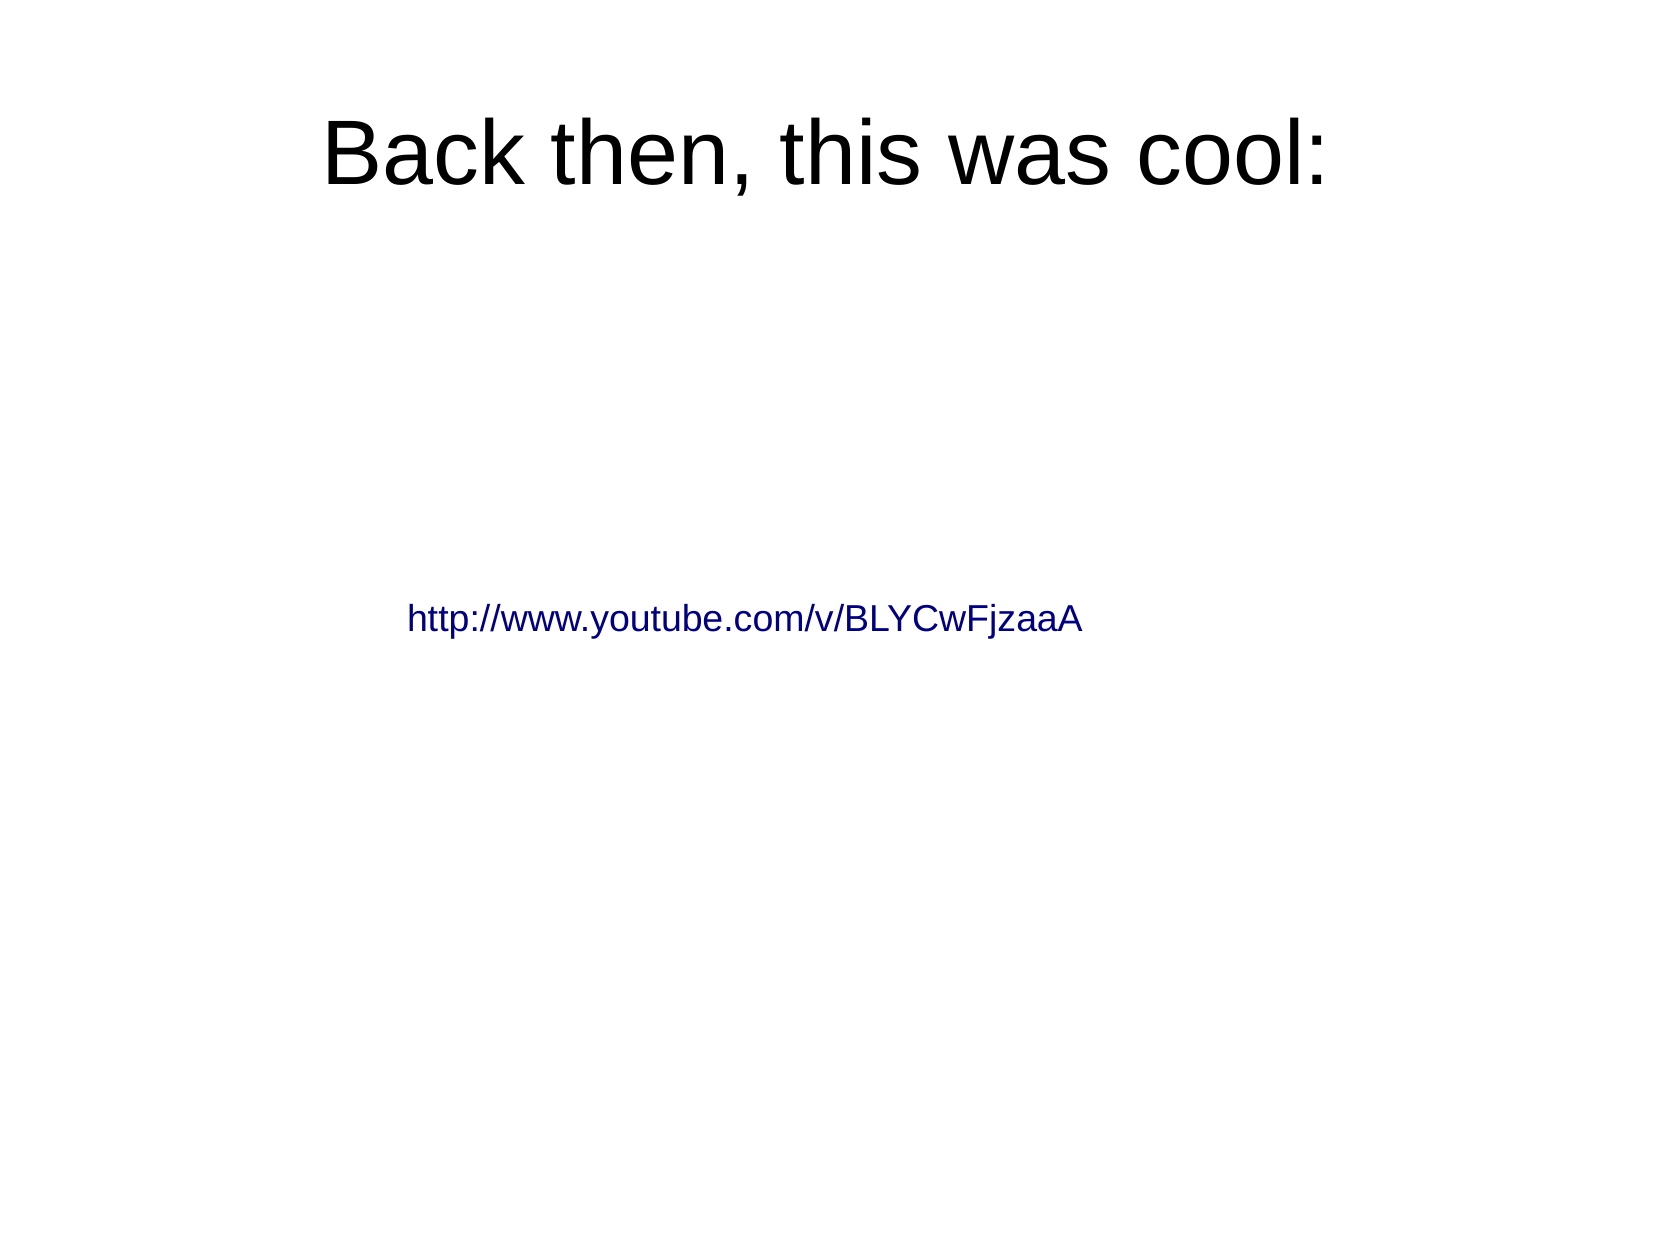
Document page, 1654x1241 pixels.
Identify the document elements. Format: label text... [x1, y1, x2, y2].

text_box http://www.youtube.com/v/BLYCwFjzaaA [392, 589, 1259, 661]
title Back then, this was cool: [82, 49, 1571, 257]
